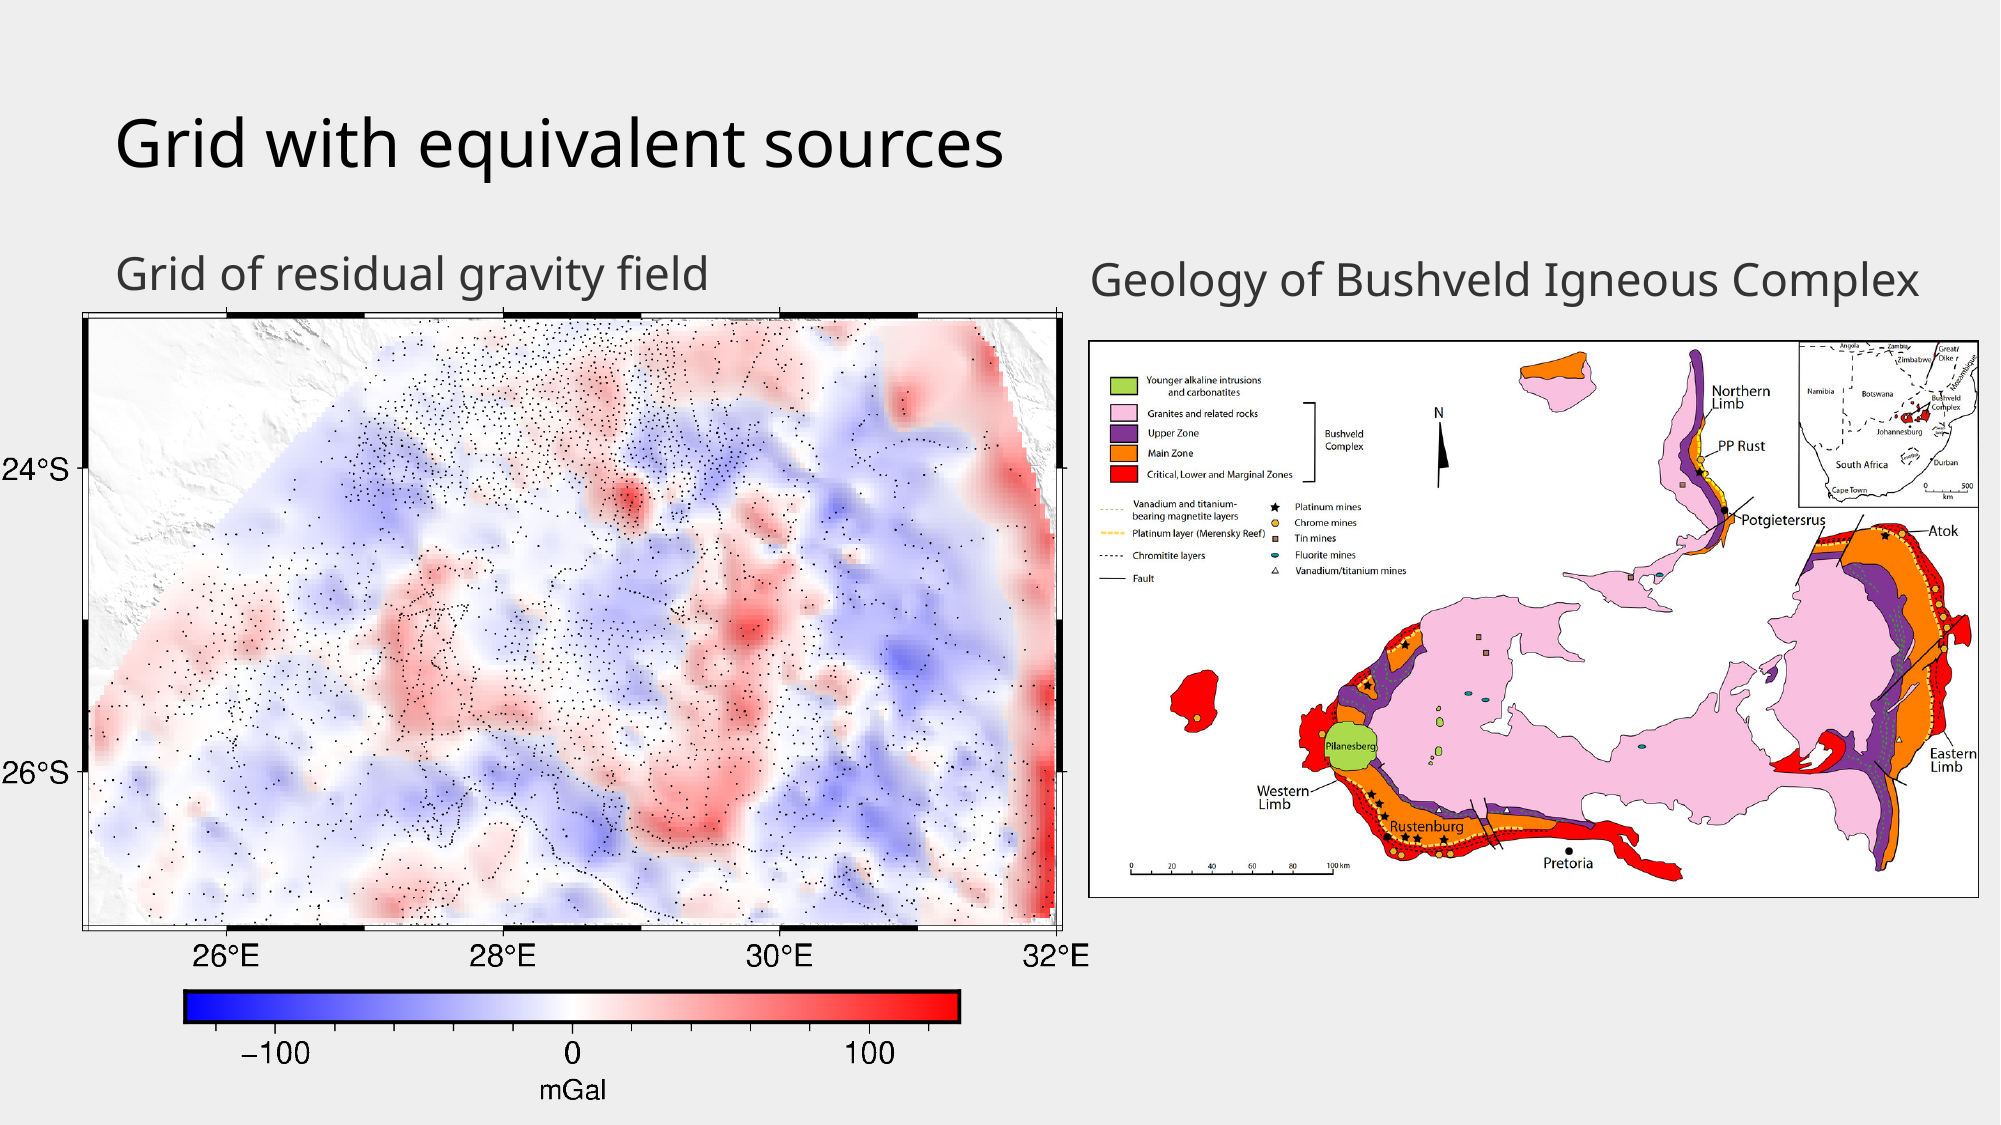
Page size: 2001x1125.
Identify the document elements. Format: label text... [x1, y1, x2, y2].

text_box Grid with equivalent sources [99, 88, 1872, 207]
picture [2, 307, 1979, 1100]
text_box Grid of residual gravity field [100, 234, 1016, 307]
text_box Geology of Bushveld Igneous Complex [1074, 240, 1991, 319]
